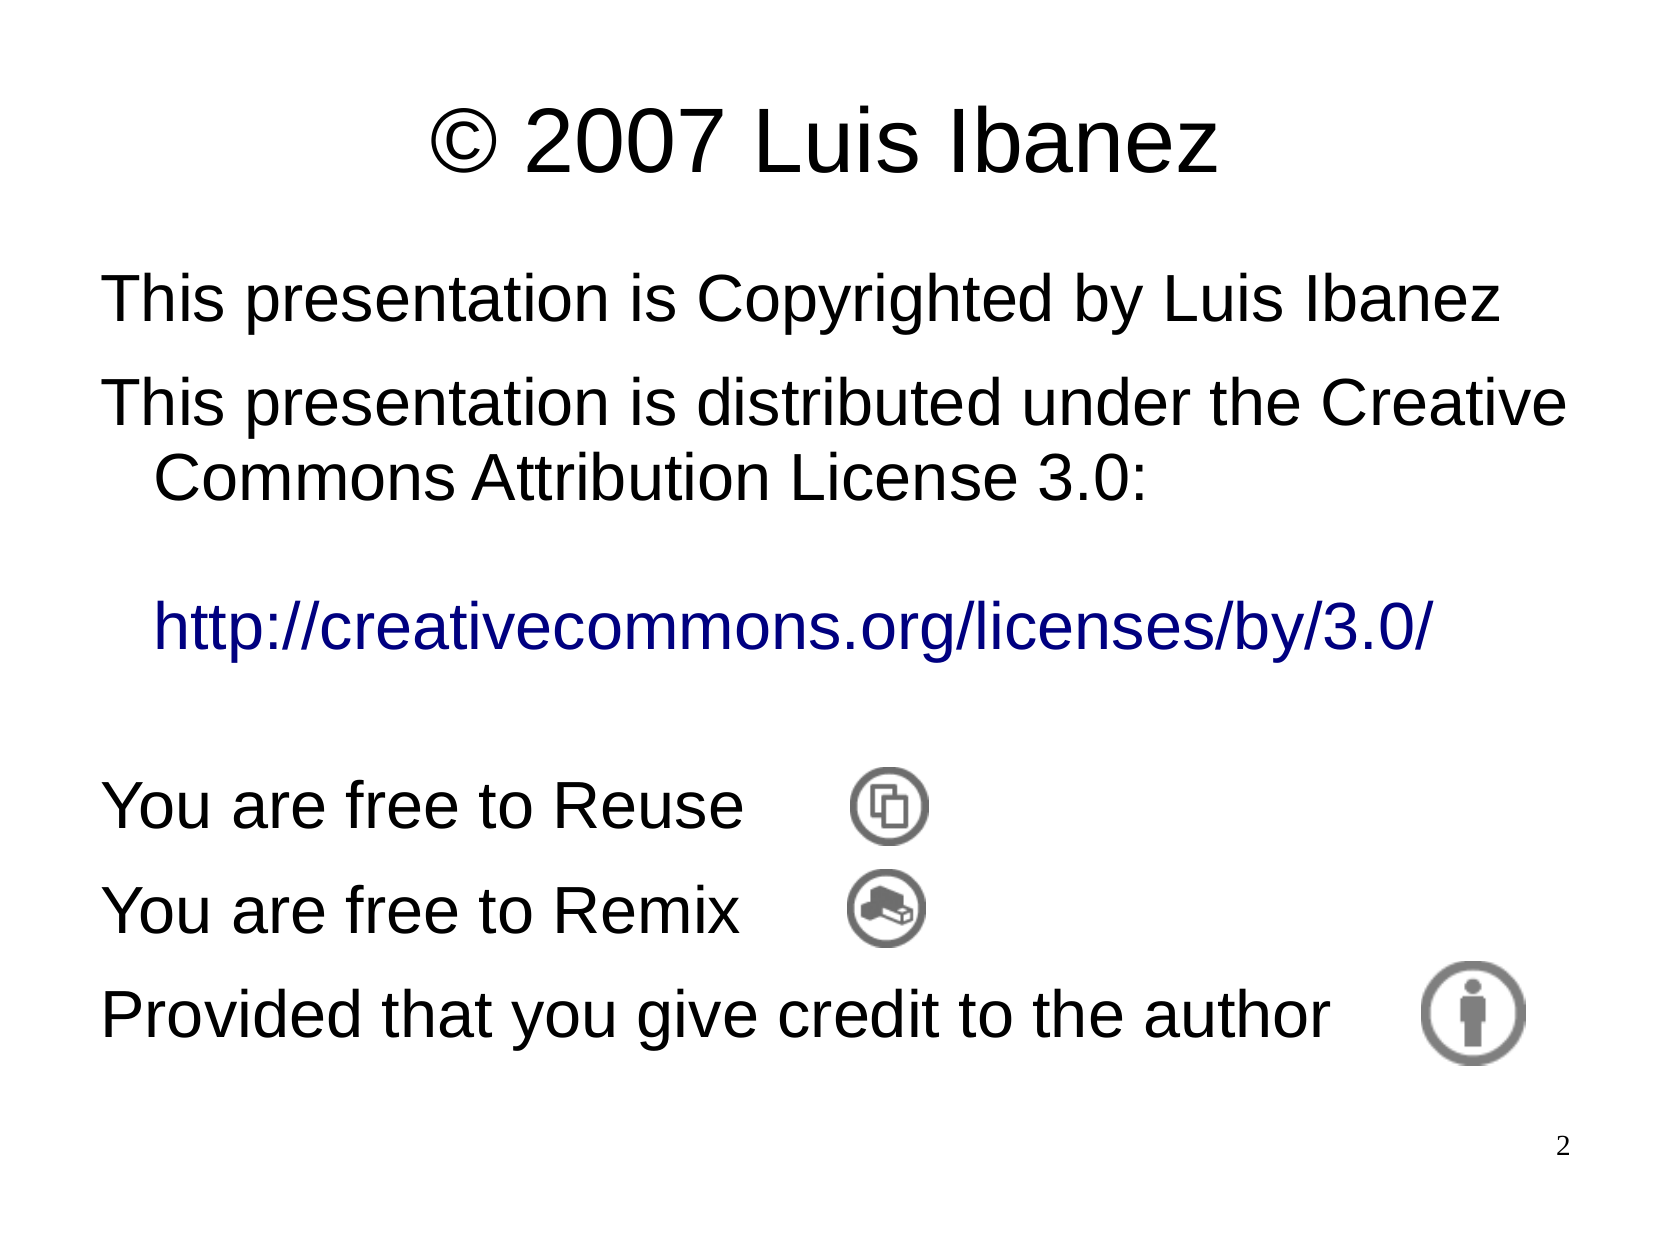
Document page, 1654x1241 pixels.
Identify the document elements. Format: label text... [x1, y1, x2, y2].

picture [850, 767, 929, 846]
picture [1421, 961, 1526, 1066]
picture [847, 869, 926, 948]
title © 2007 Luis Ibanez [82, 37, 1571, 245]
list This presentation is Copyrighted by Luis Ibanez This presentation is distributed under the Creative Commons Attribution License 3.0: http://creativecommons.org/licenses/by/3.0/ You are free to Reuse You are free to Remix Provided that you give credit to the author [82, 260, 1571, 1052]
